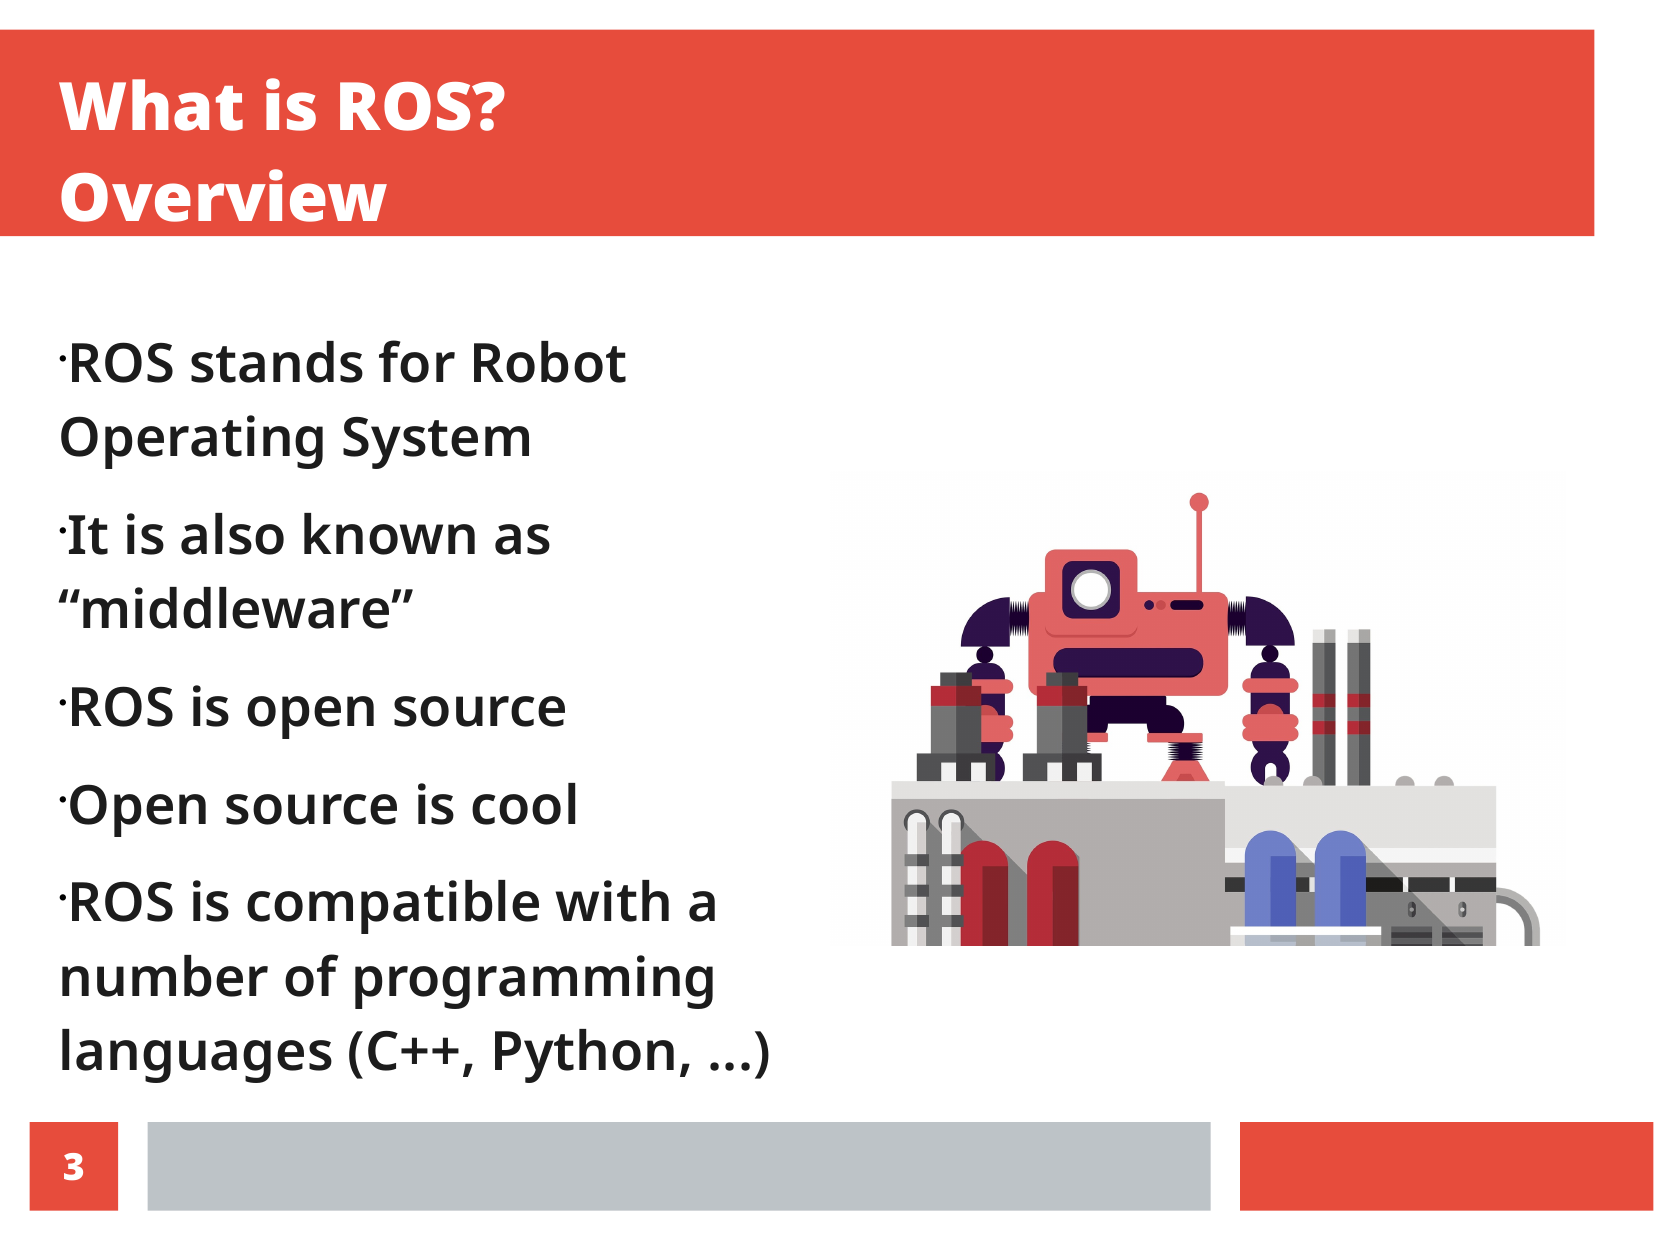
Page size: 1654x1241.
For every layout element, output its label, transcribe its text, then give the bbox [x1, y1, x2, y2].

picture [830, 471, 1566, 946]
list ROS stands for Robot Operating System It is also known as “middleware” ROS is open source Open source is cool ROS is compatible with a number of programming languages (C++, Python, ...) [59, 324, 794, 1093]
title What is ROS? Overview [59, 59, 1595, 207]
